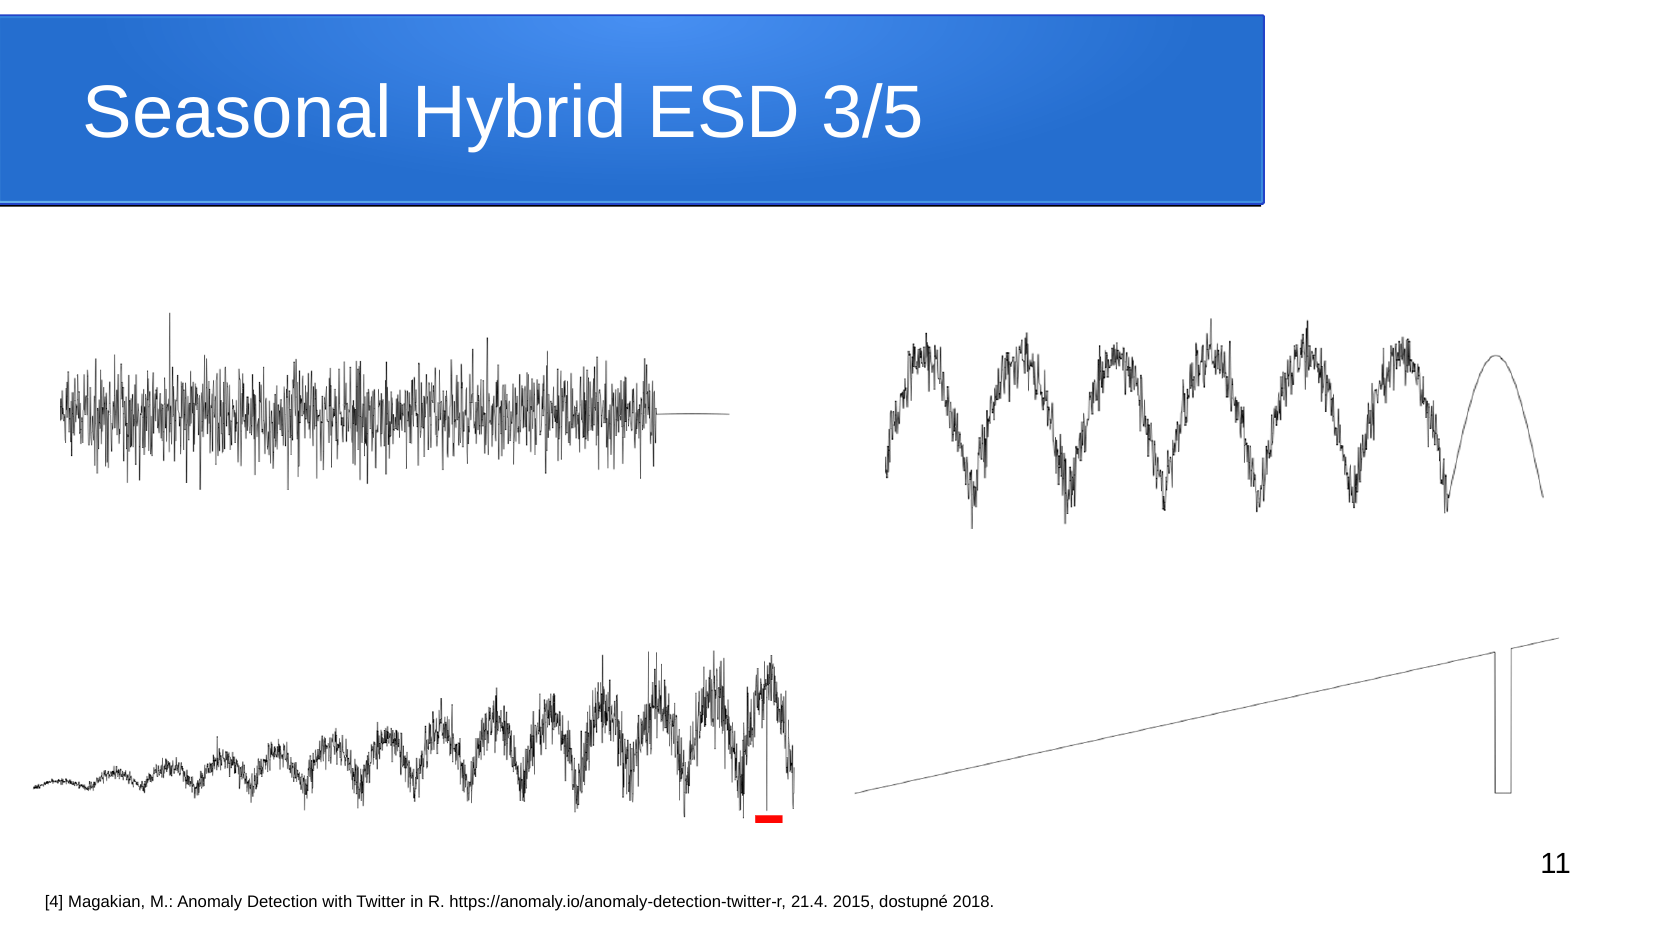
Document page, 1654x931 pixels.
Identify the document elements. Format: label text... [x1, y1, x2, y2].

picture [885, 255, 1545, 571]
picture [30, 599, 796, 870]
text_box [4] Magakian, M.: Anomaly Detection with Twitter in R. https://anomaly.io/anomaly-detection-twitter-r, 21.4. 2015, dostupné 2018. [30, 885, 1011, 919]
picture [60, 288, 731, 526]
picture [848, 584, 1576, 842]
title Seasonal Hybrid ESD 3/5 [82, 35, 1235, 189]
